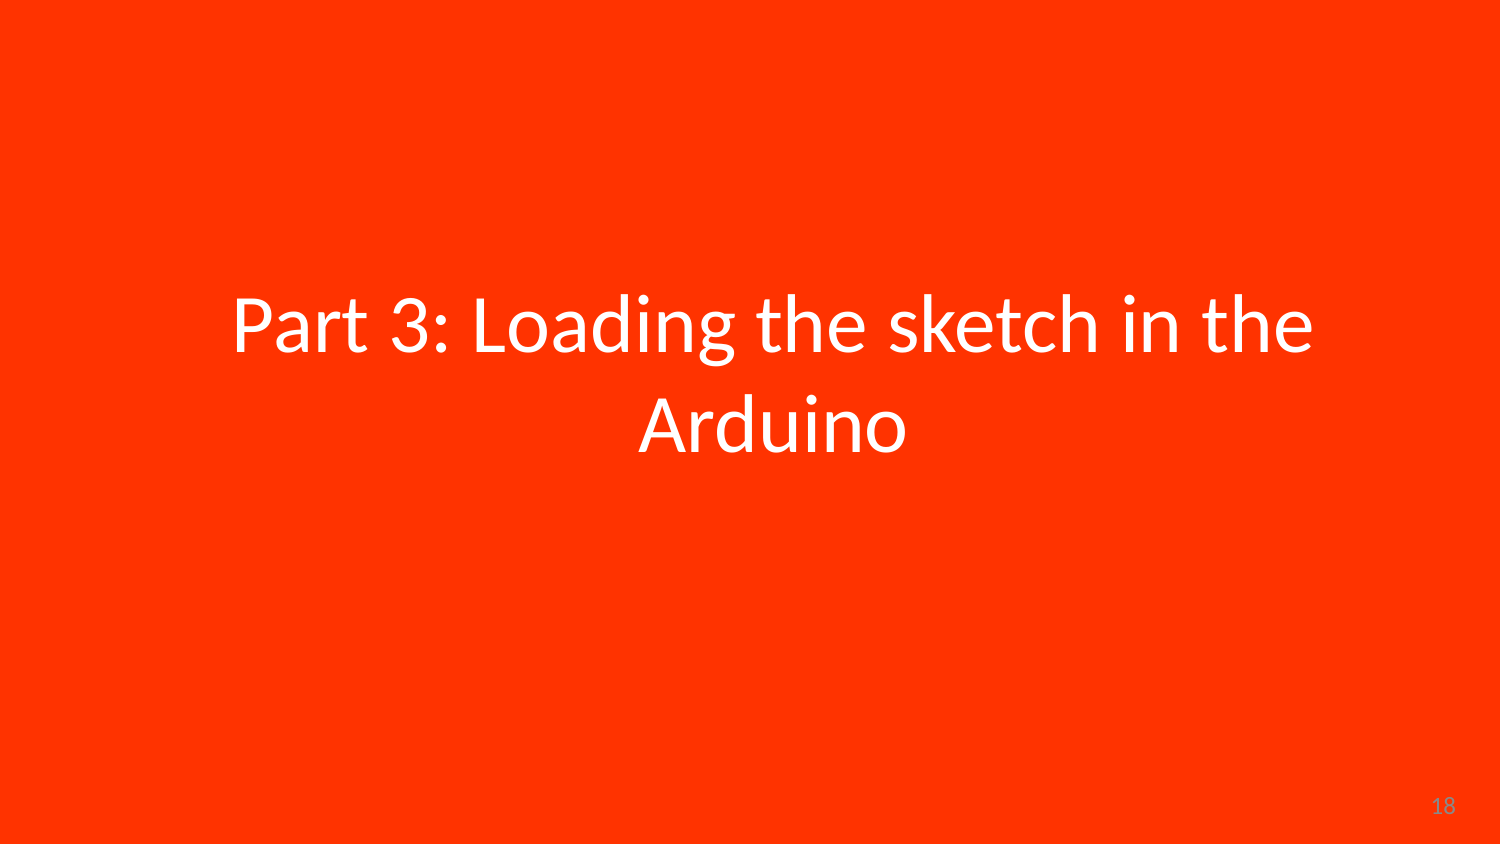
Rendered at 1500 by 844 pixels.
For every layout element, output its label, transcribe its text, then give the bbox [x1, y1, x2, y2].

title Part 3: Loading the sketch in the Arduino [112, 262, 1436, 443]
text_box 18 [1415, 782, 1500, 828]
